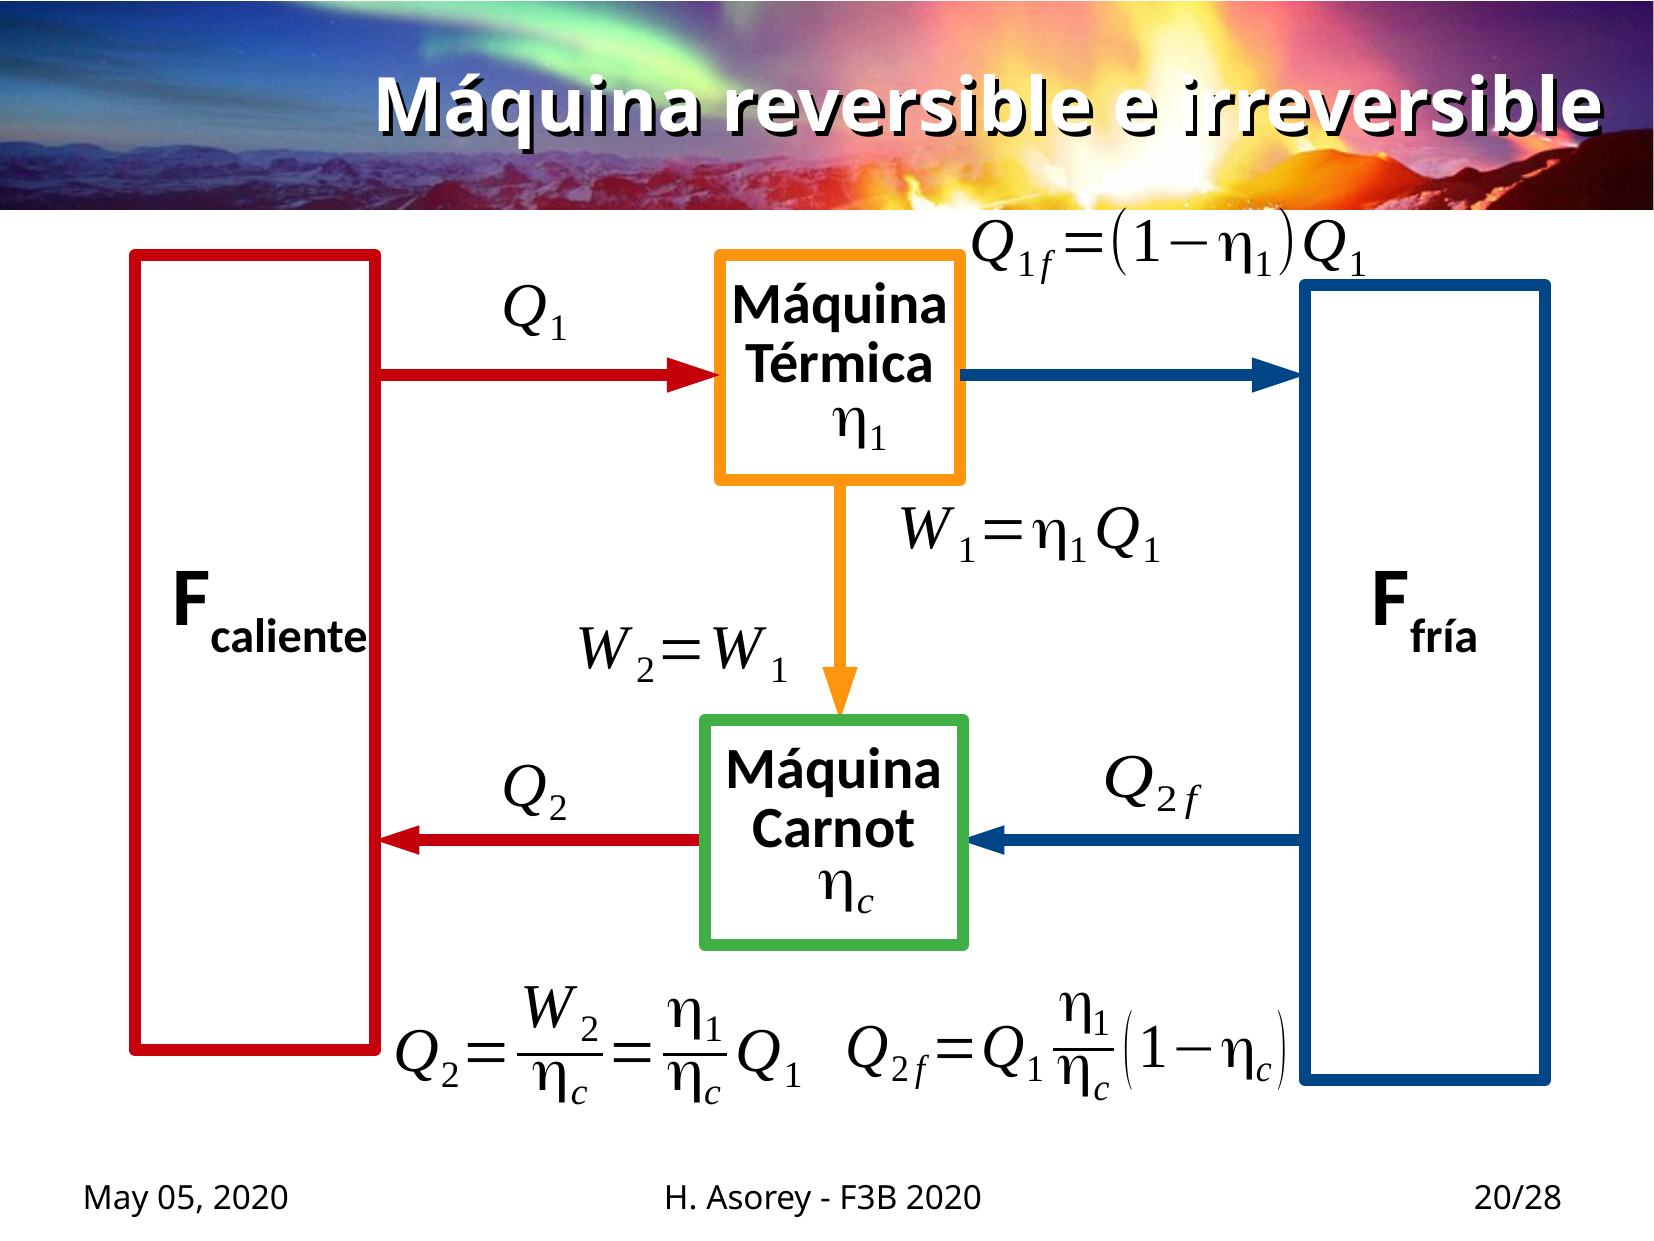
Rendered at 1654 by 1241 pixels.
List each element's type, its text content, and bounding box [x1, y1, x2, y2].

chart [569, 612, 796, 691]
text_box Fcaliente [150, 555, 391, 691]
chart [386, 971, 809, 1113]
chart [890, 492, 1168, 571]
chart [839, 990, 1295, 1108]
chart [495, 750, 575, 829]
text_box Ffría [1305, 555, 1546, 691]
chart [810, 868, 882, 923]
text_box Máquina Térmica [720, 255, 961, 481]
picture [0, 1, 1654, 210]
chart [963, 205, 1374, 285]
chart [825, 405, 894, 459]
chart [1095, 741, 1210, 820]
chart [495, 270, 575, 349]
title Máquina reversible e irreversible [45, 15, 1606, 191]
text_box Máquina Carnot [705, 720, 964, 946]
